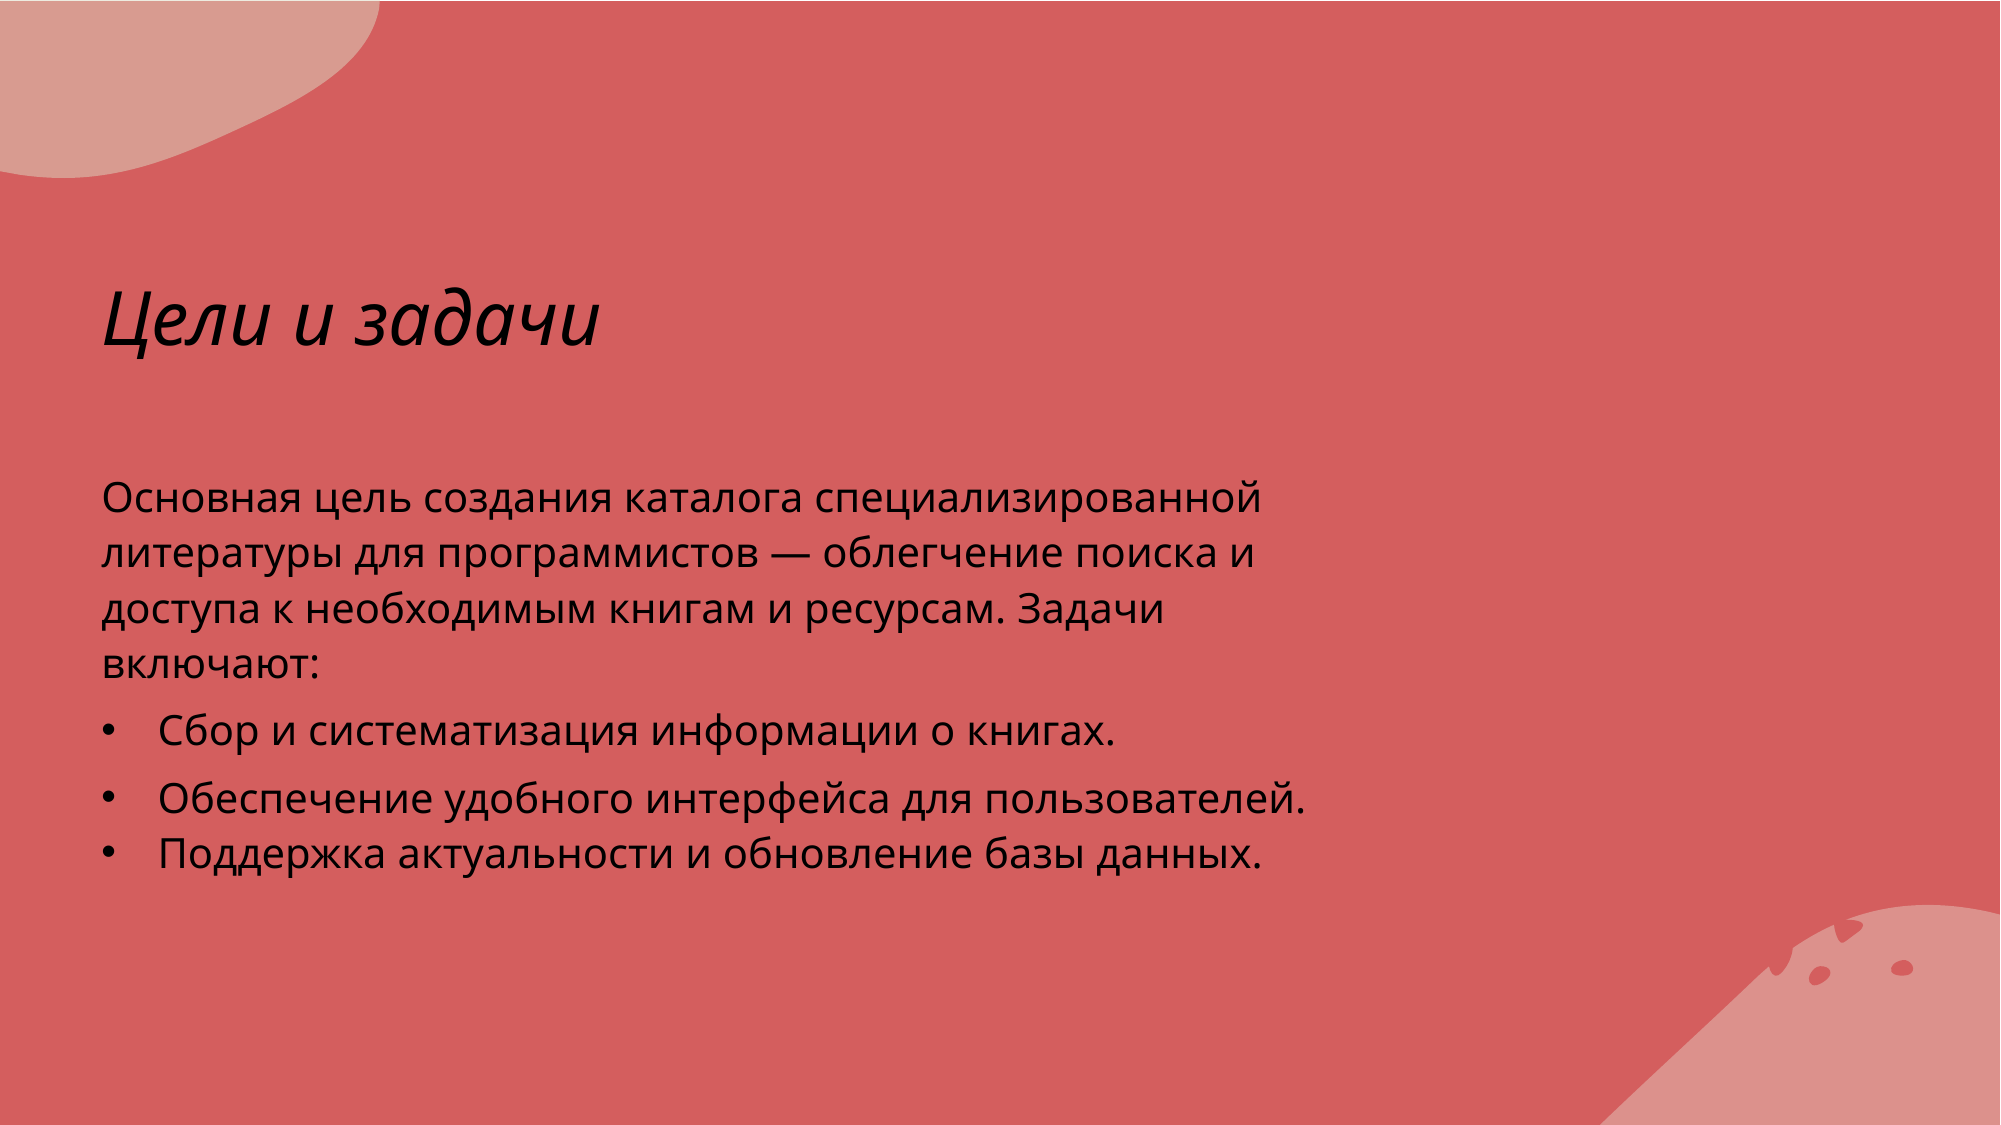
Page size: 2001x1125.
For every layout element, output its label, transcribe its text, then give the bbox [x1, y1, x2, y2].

text_box [0, 0, 2000, 1125]
text_box Основная цель создания каталога специализированной литературы для программистов — облегчение поиска и доступа к необходимым книгам и ресурсам. Задачи включают: Сбор и систематизация информации о книгах. Обеспечение удобного интерфейса для пользователей. Поддержка актуальности и обновление базы данных. [86, 661, 1334, 996]
text_box Цели и задачи [86, 129, 1334, 368]
